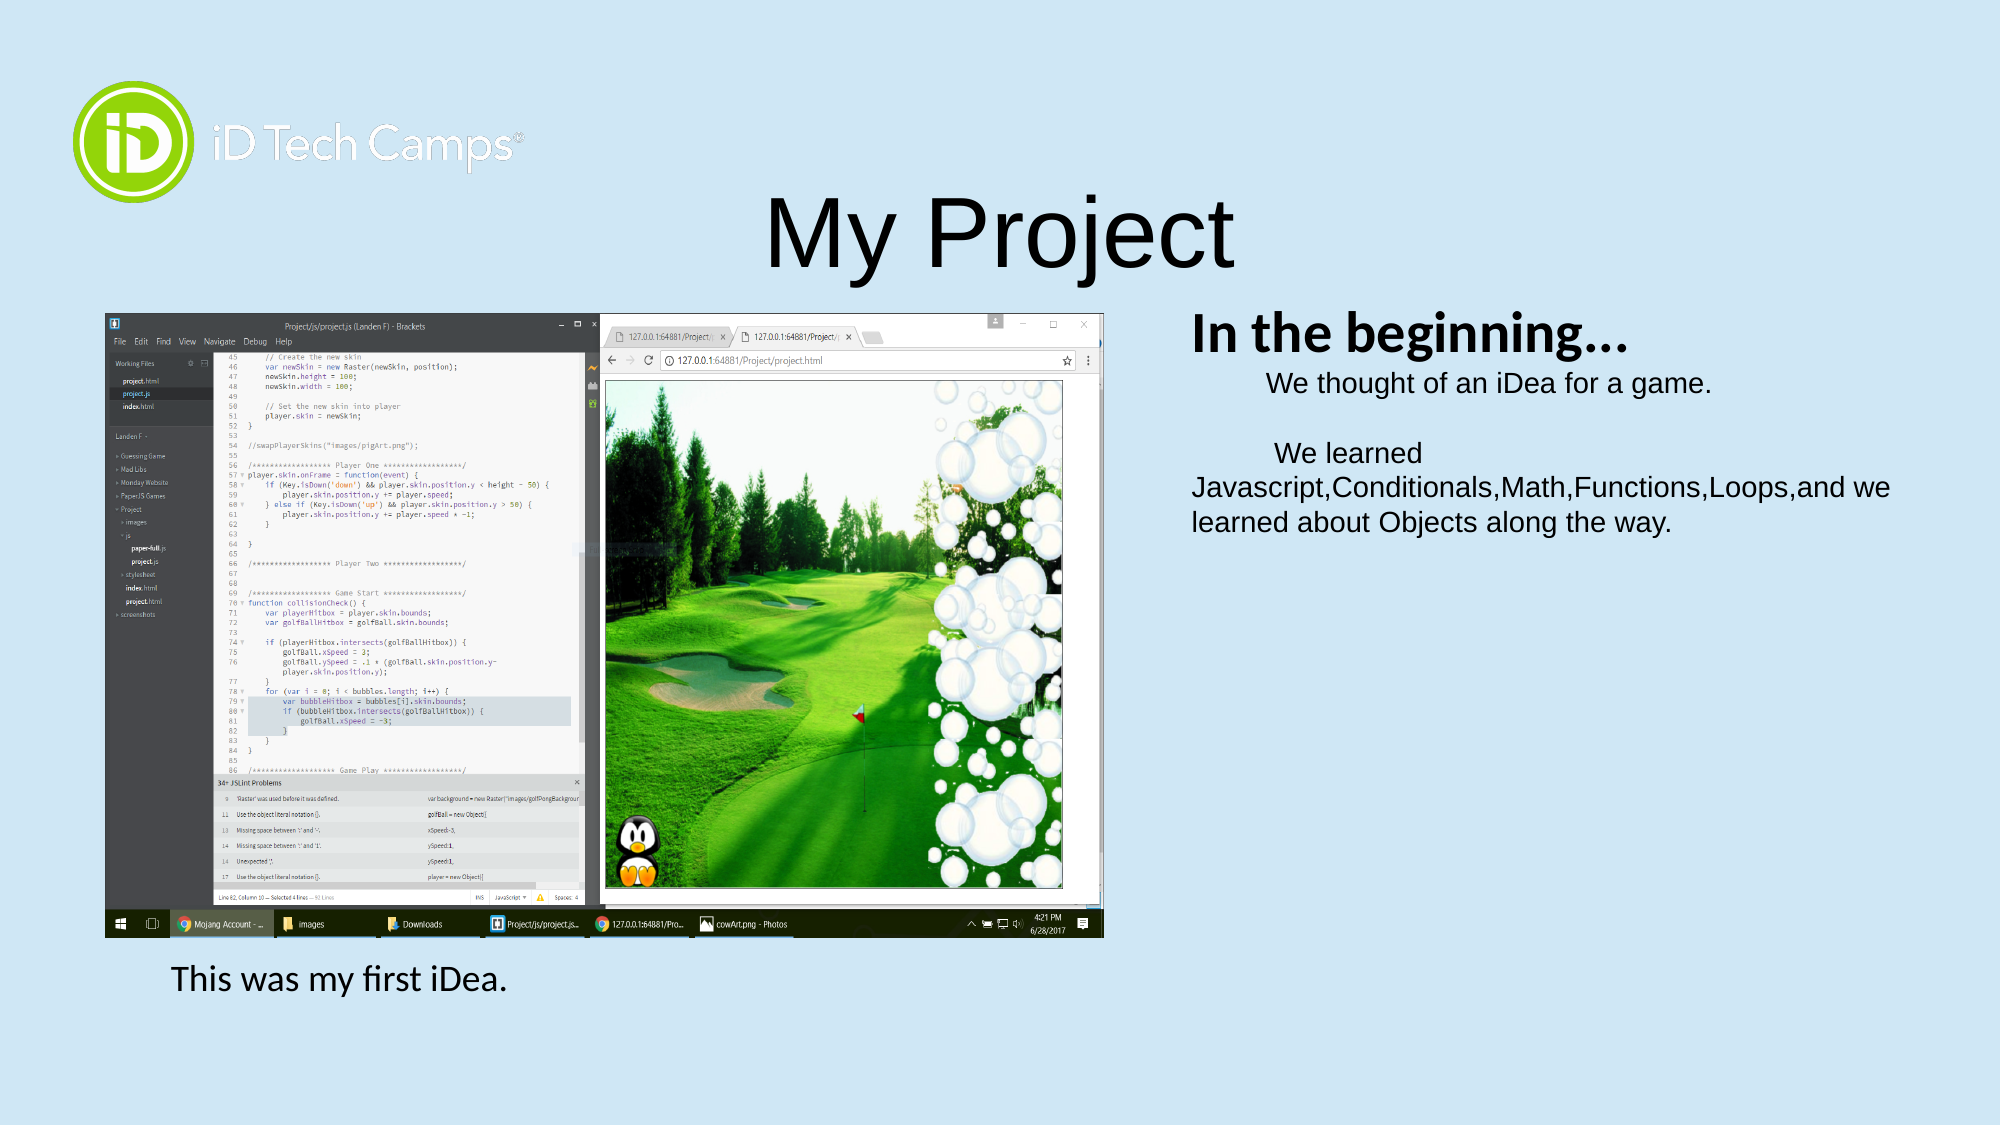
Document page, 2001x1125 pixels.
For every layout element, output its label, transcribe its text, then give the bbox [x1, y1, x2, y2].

text_box My Project [137, 161, 1863, 297]
text_box In the beginning... We thought of an iDea for a game. We learned Javascript,Conditionals,Math,Functions,Loops,and we learned about Objects along the way. [1176, 286, 1933, 975]
text_box This was my first iDea. [155, 946, 1104, 1053]
picture [50, 57, 547, 227]
picture [105, 313, 1104, 938]
